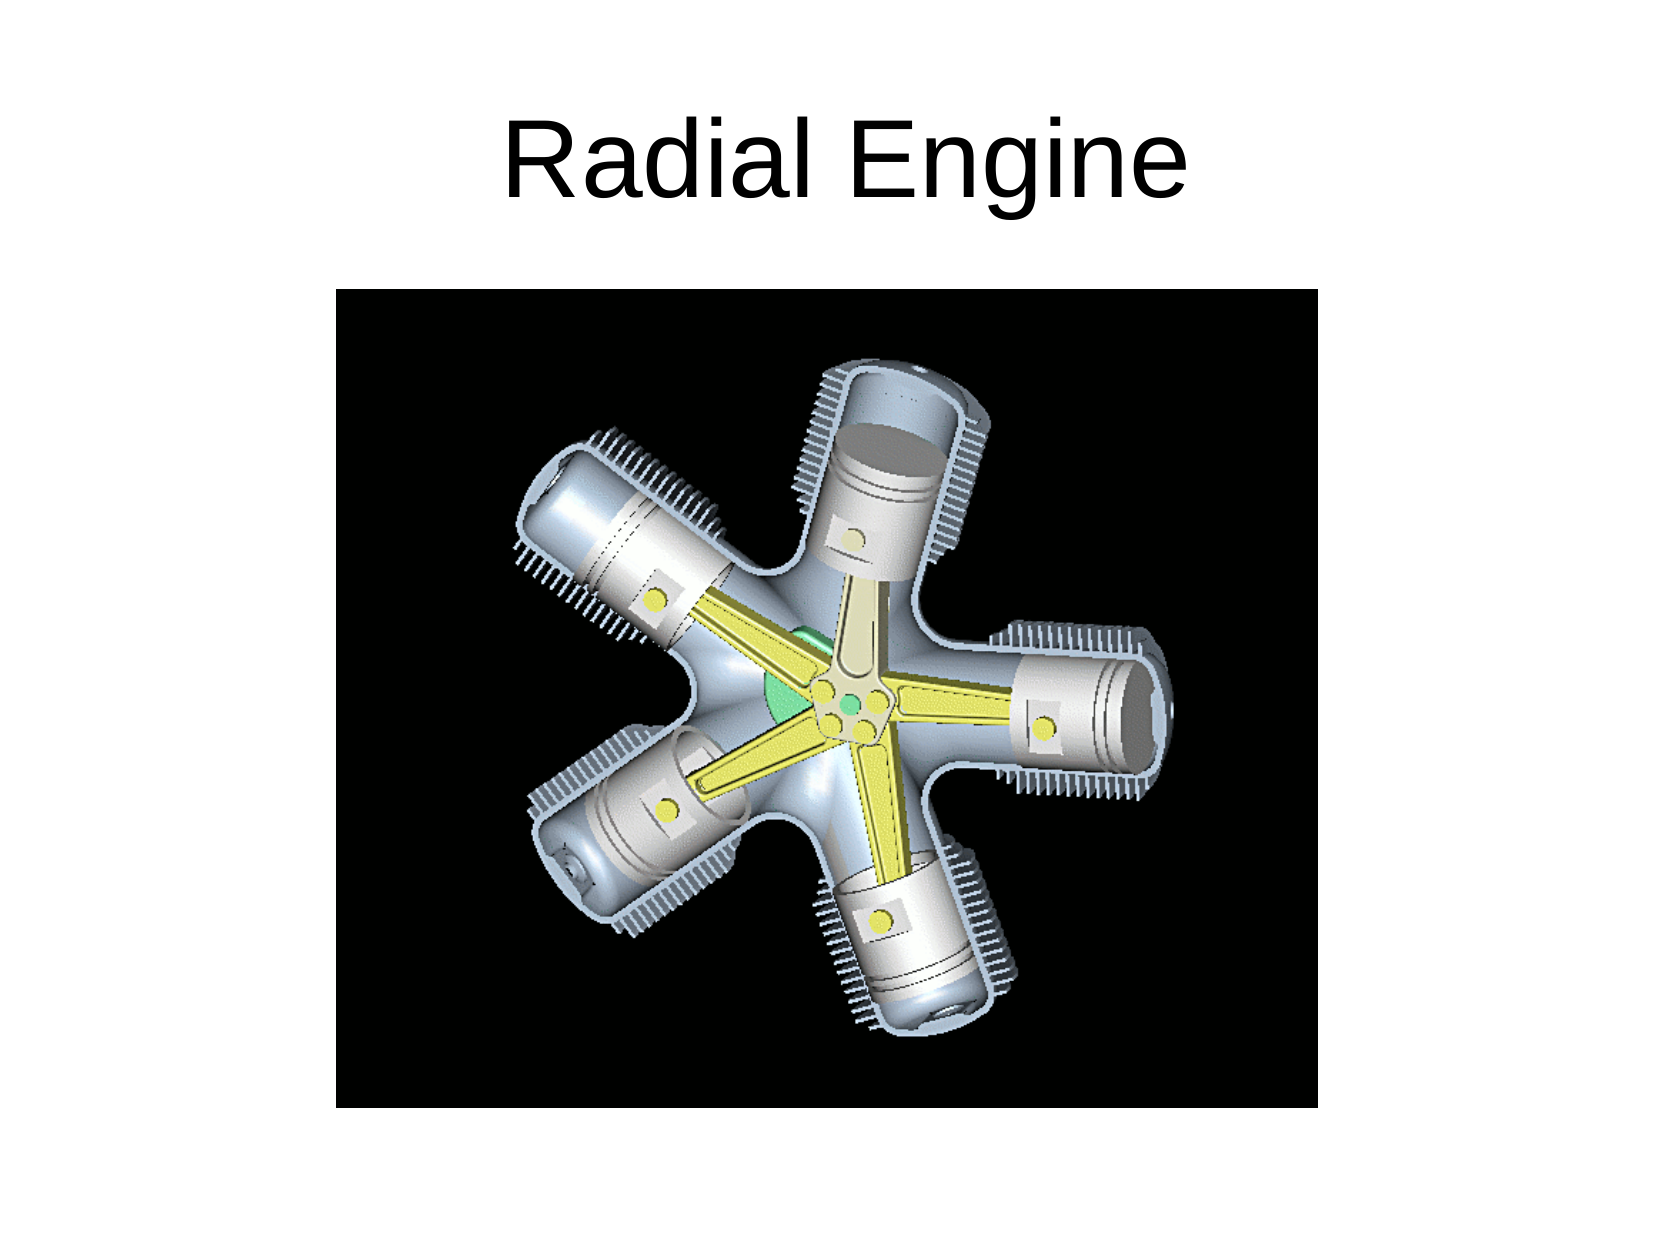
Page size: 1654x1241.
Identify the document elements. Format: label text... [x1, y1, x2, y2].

title Radial Engine [82, 49, 1571, 257]
picture [336, 289, 1318, 1108]
